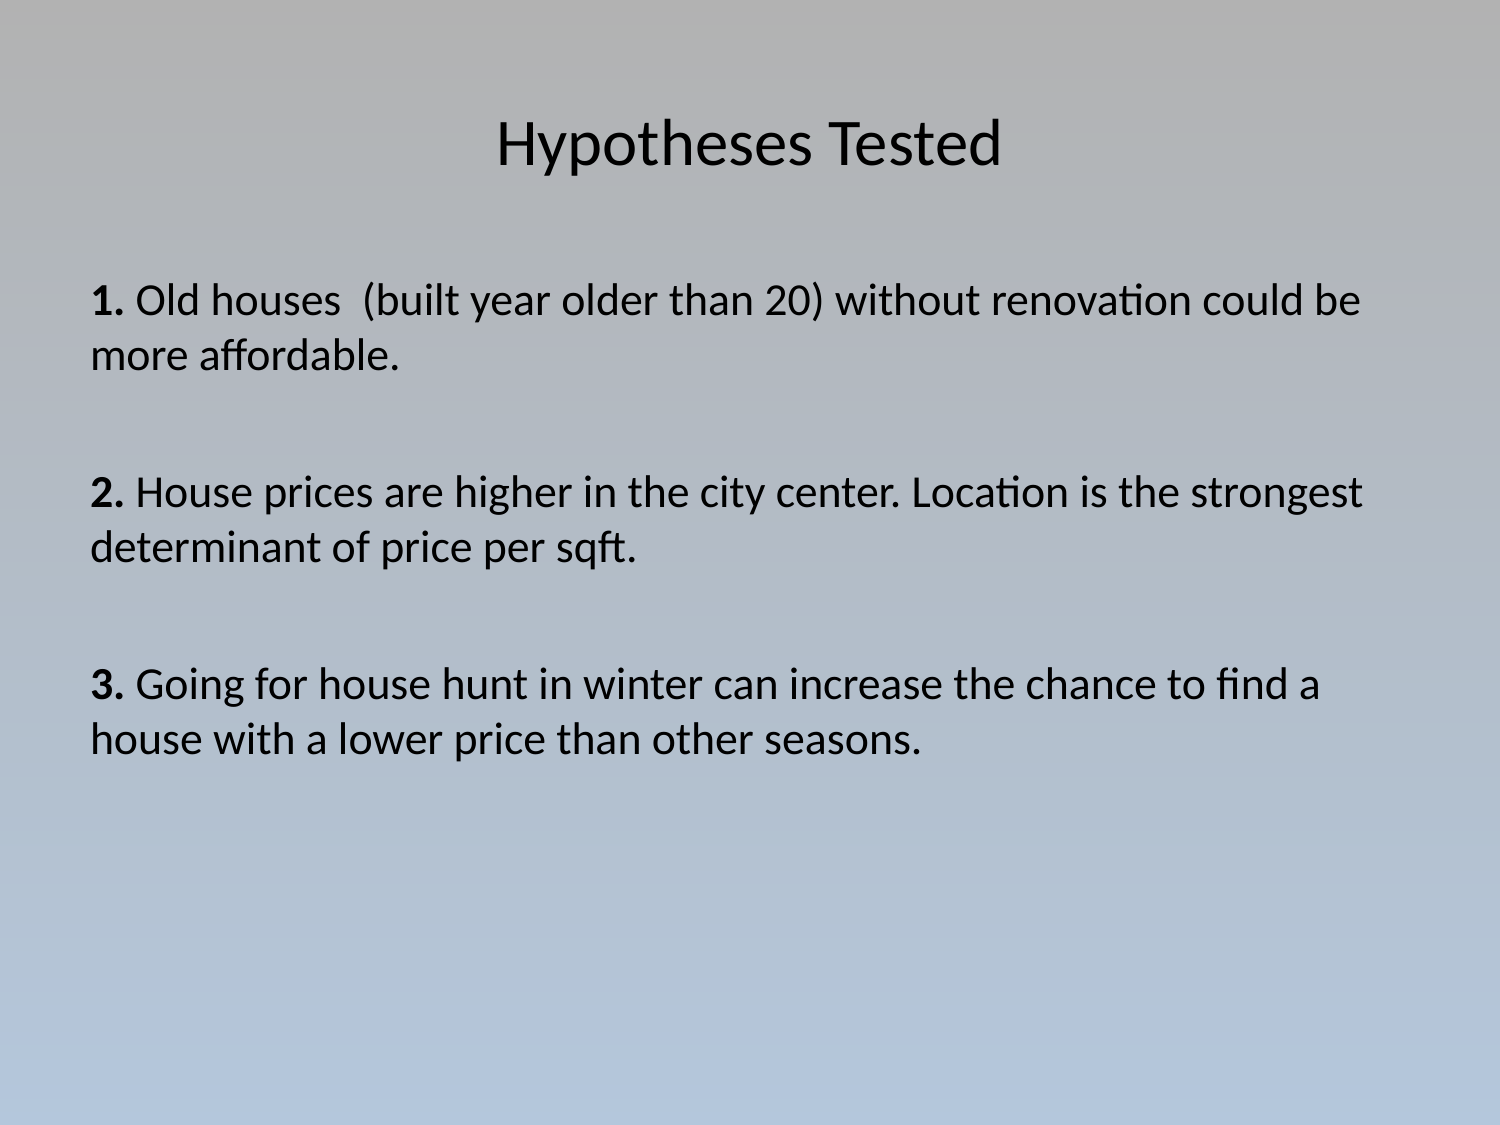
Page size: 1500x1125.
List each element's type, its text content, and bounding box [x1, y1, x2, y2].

title Hypotheses Tested [75, 45, 1425, 233]
list 1. Old houses (built year older than 20) without renovation could be more affordable. 2. House prices are higher in the city center. Location is the strongest determinant of price per sqft. 3. Going for house hunt in winter can increase the chance to find a house with a lower price than other seasons. [75, 262, 1425, 1005]
